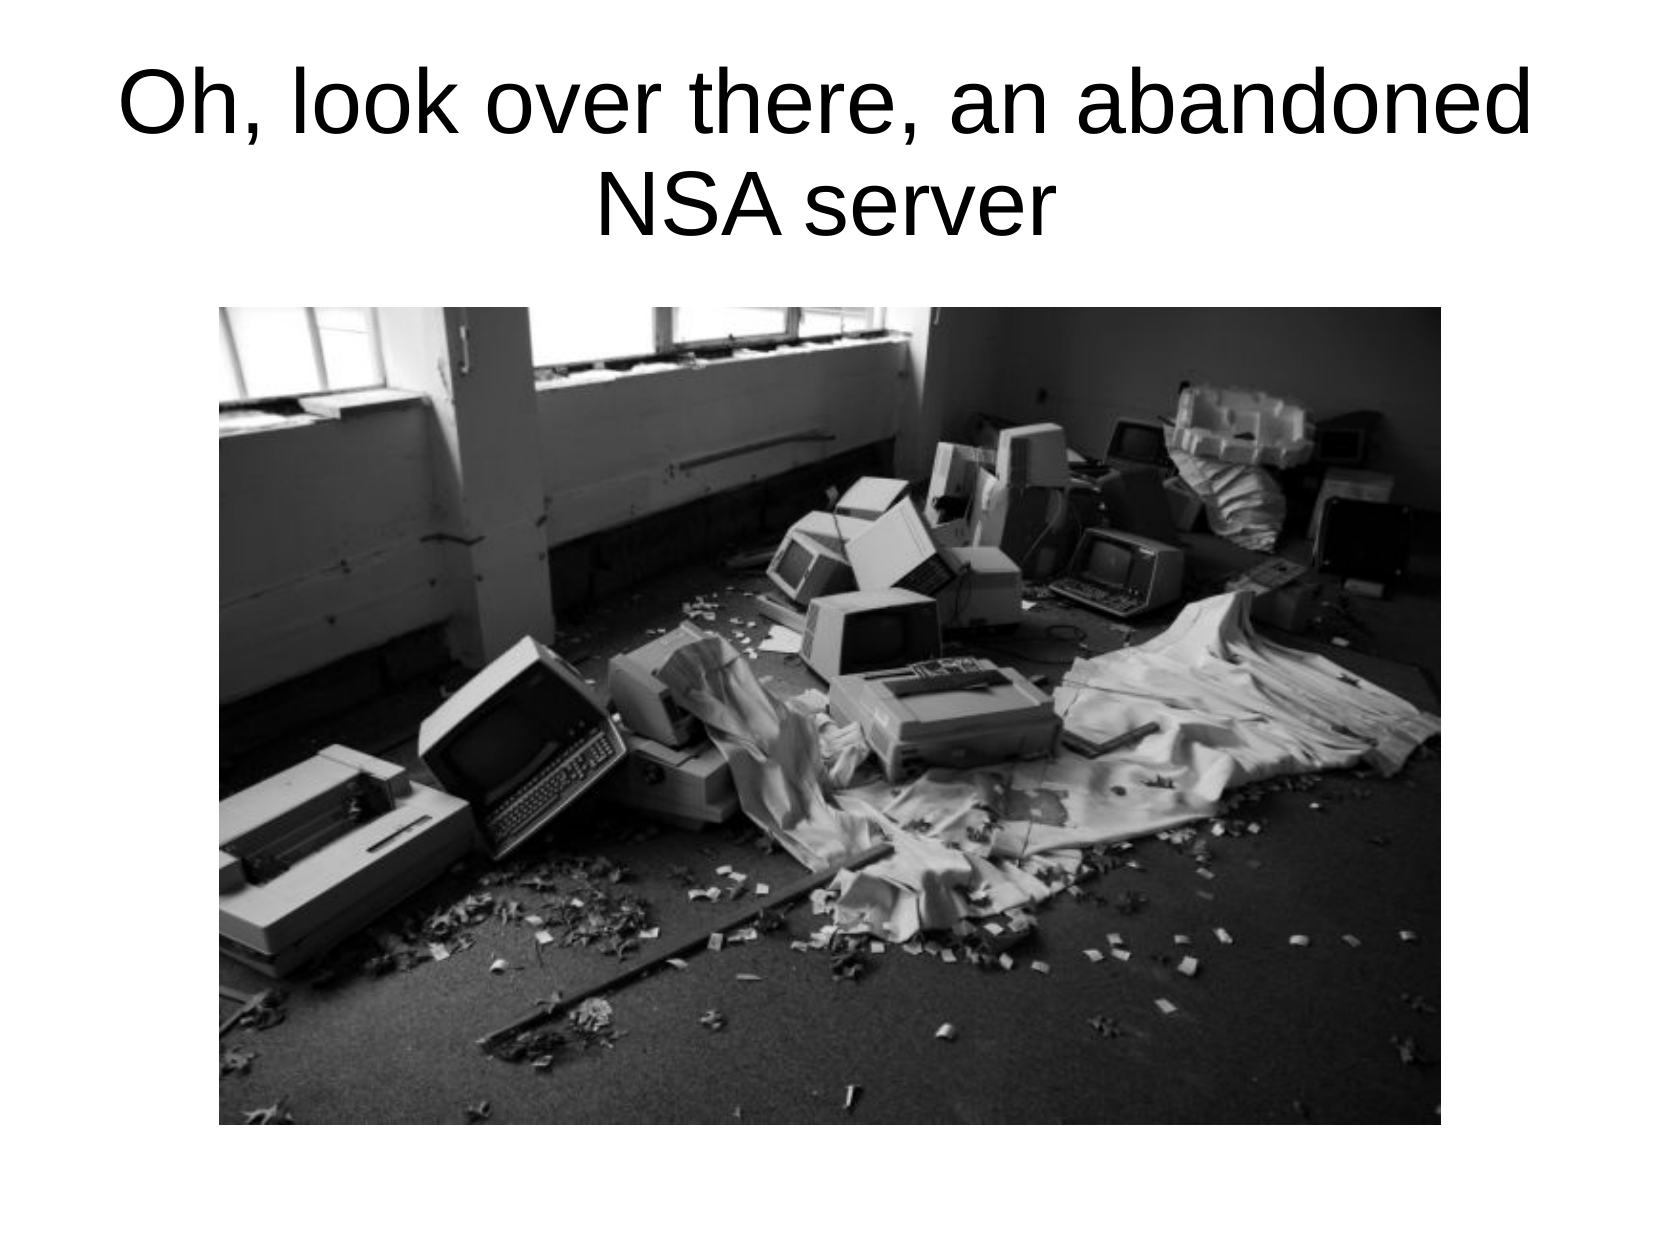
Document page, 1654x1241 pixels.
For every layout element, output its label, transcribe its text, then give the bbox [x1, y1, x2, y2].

picture [219, 307, 1441, 1125]
title Oh, look over there, an abandoned NSA server [82, 49, 1571, 257]
